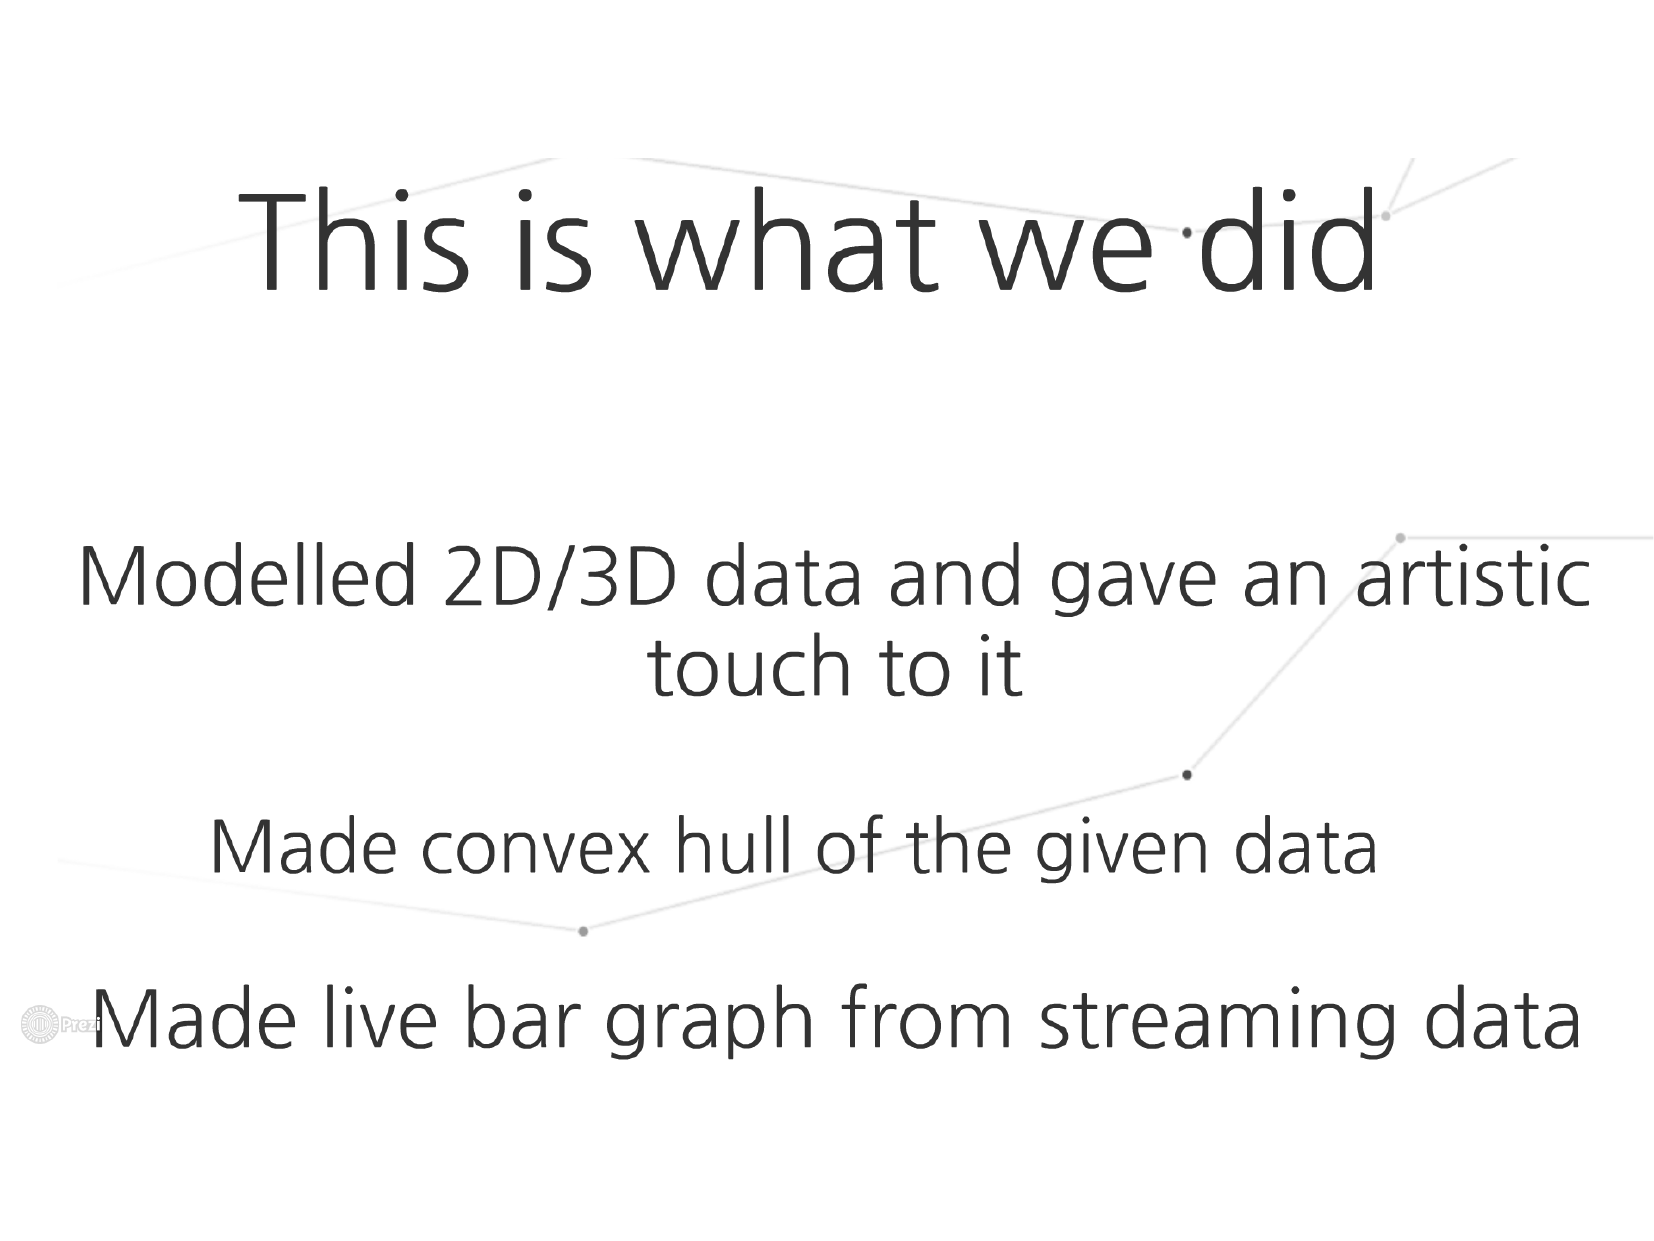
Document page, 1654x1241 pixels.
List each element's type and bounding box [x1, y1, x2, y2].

picture [9, 158, 1654, 1089]
